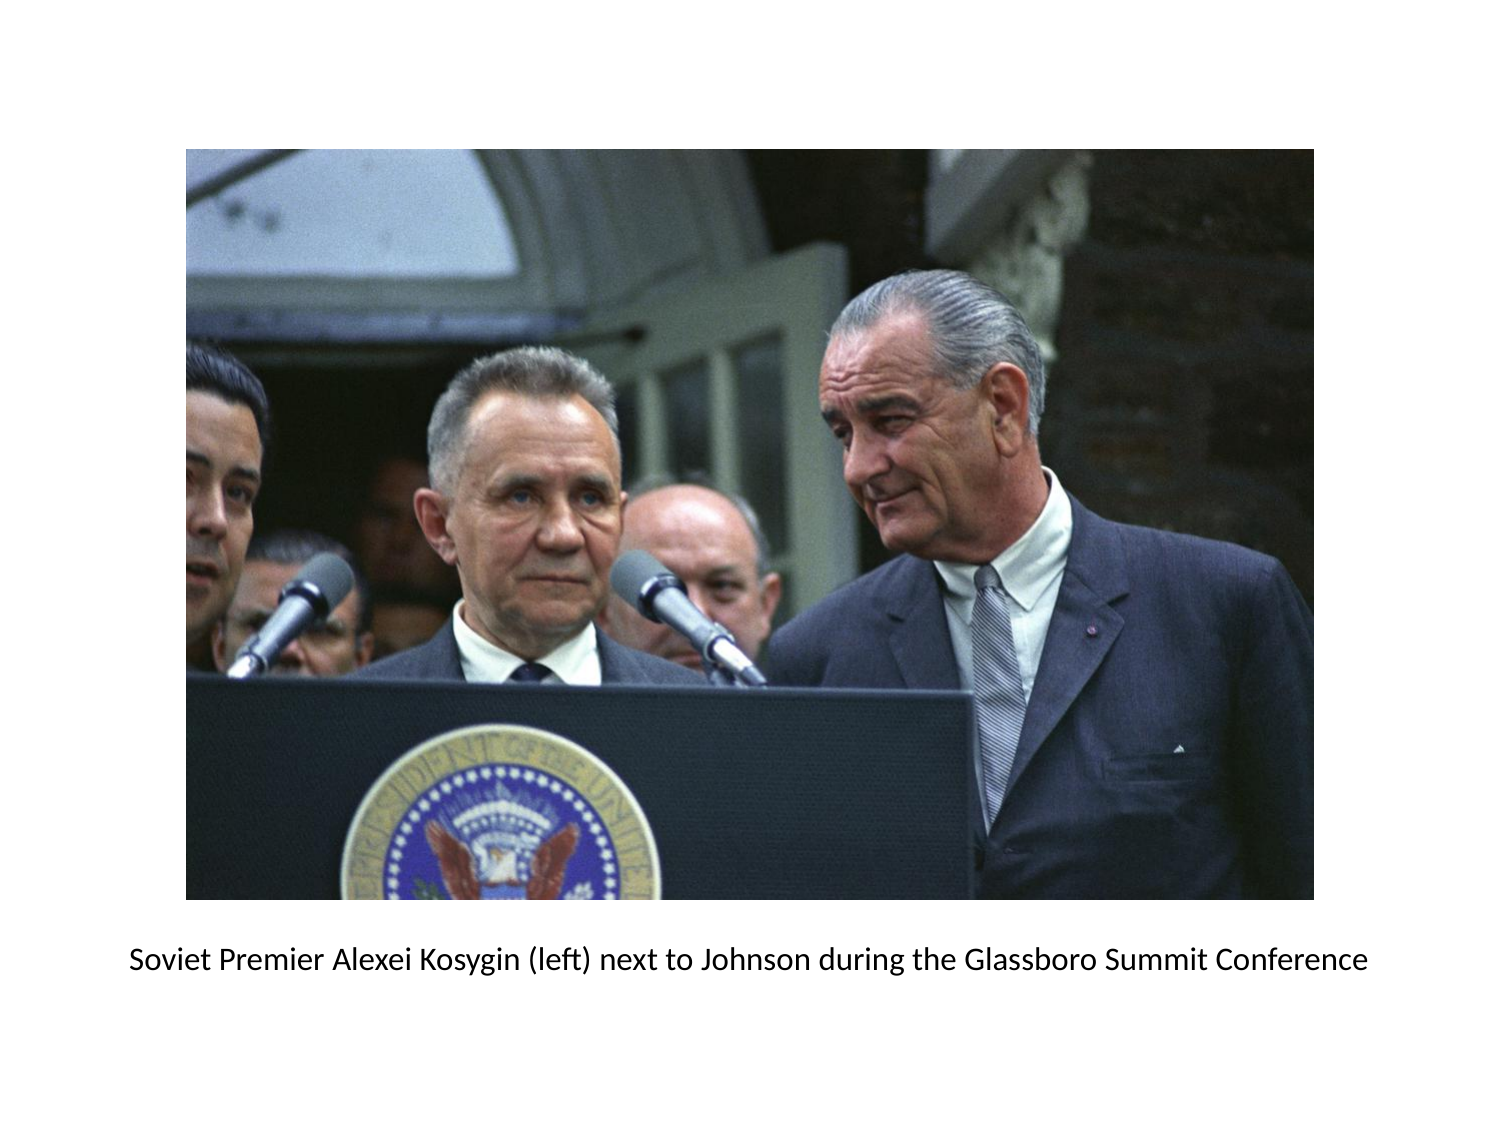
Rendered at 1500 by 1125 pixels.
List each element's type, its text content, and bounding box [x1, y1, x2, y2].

text_box Soviet Premier Alexei Kosygin (left) next to Johnson during the Glassboro Summit Conference [114, 929, 1386, 985]
picture [186, 149, 1314, 900]
